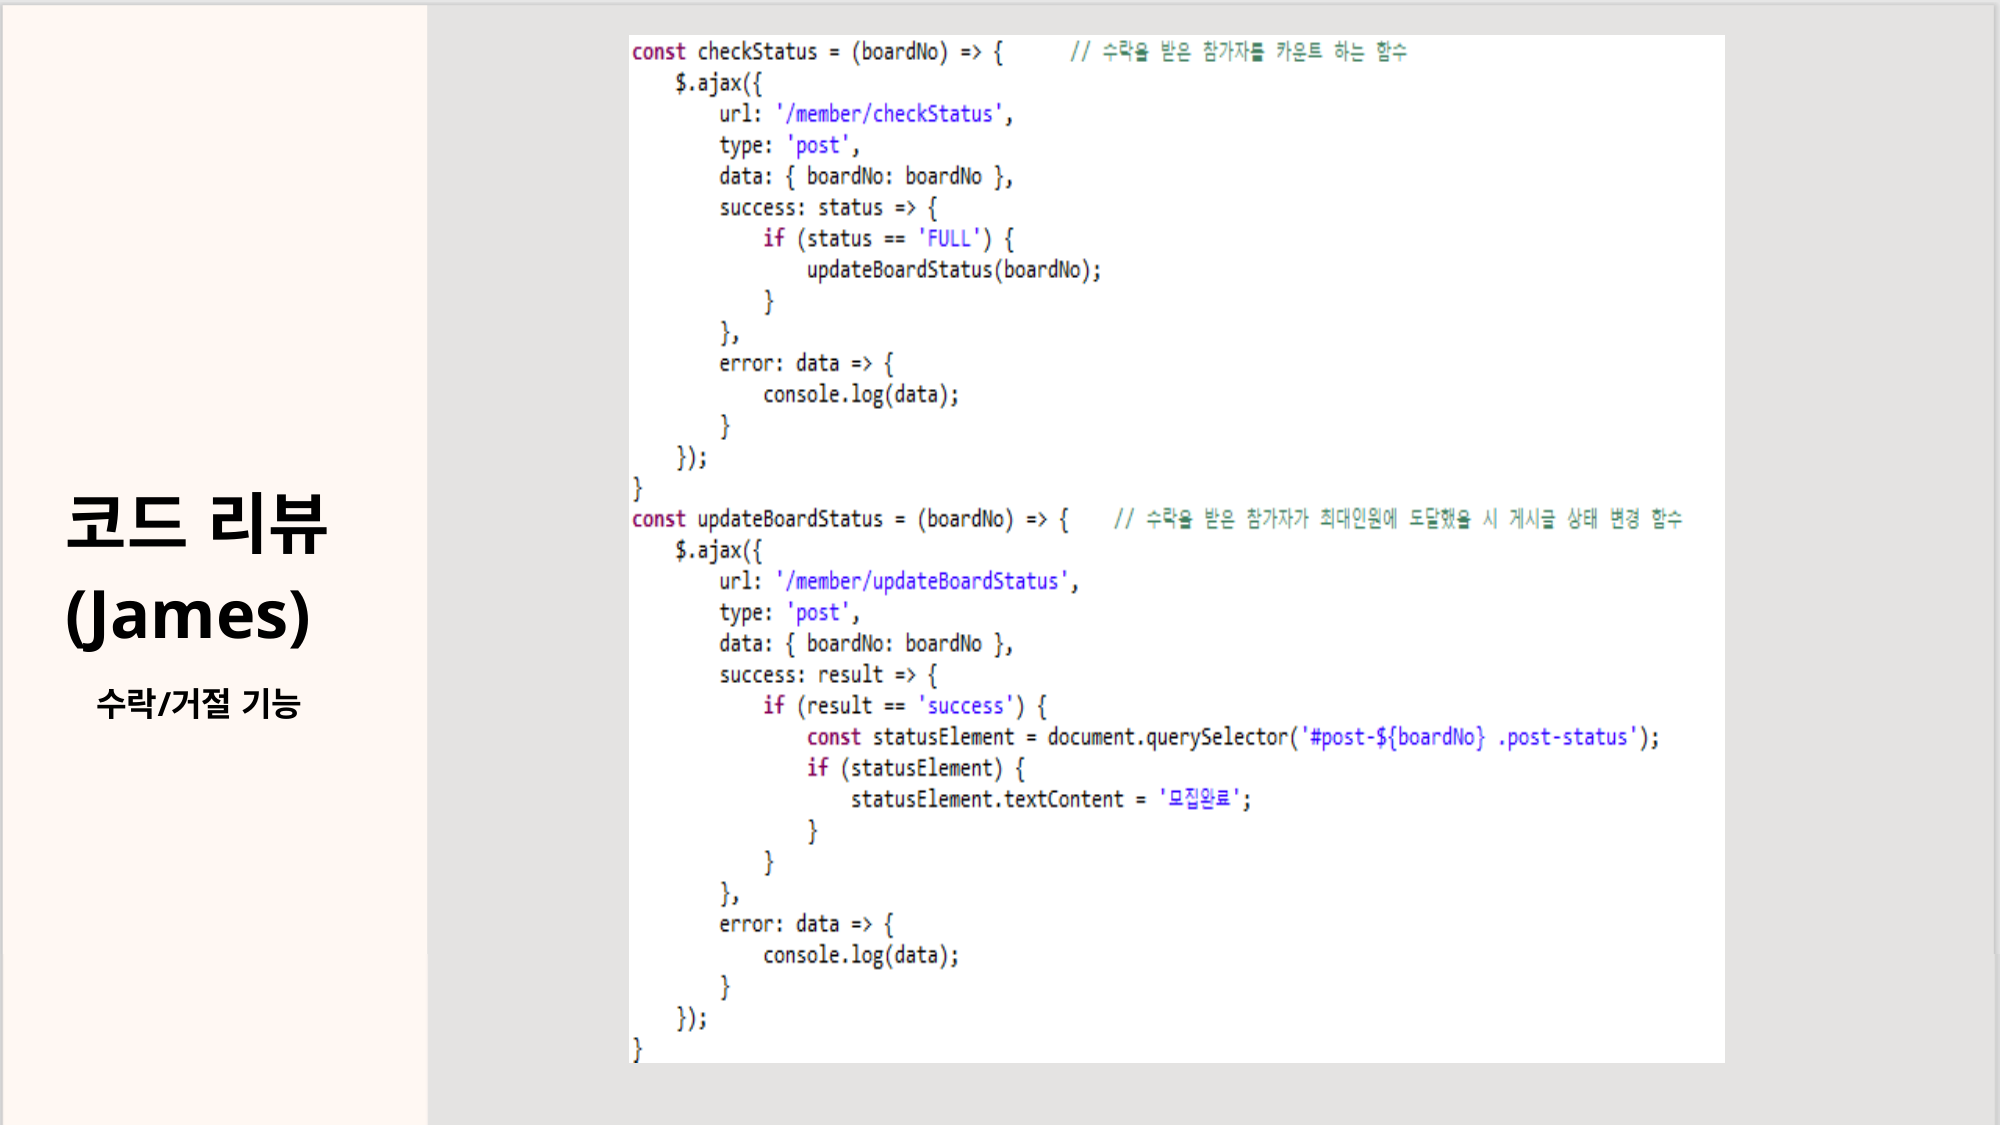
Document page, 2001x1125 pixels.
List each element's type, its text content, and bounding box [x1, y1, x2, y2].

text_box 코드 리뷰 (James) [51, 463, 346, 666]
text_box S3 Bucket [1613, 1112, 1826, 1117]
picture [0, 0, 2000, 1125]
text_box 수락/거절 기능 [81, 670, 318, 734]
